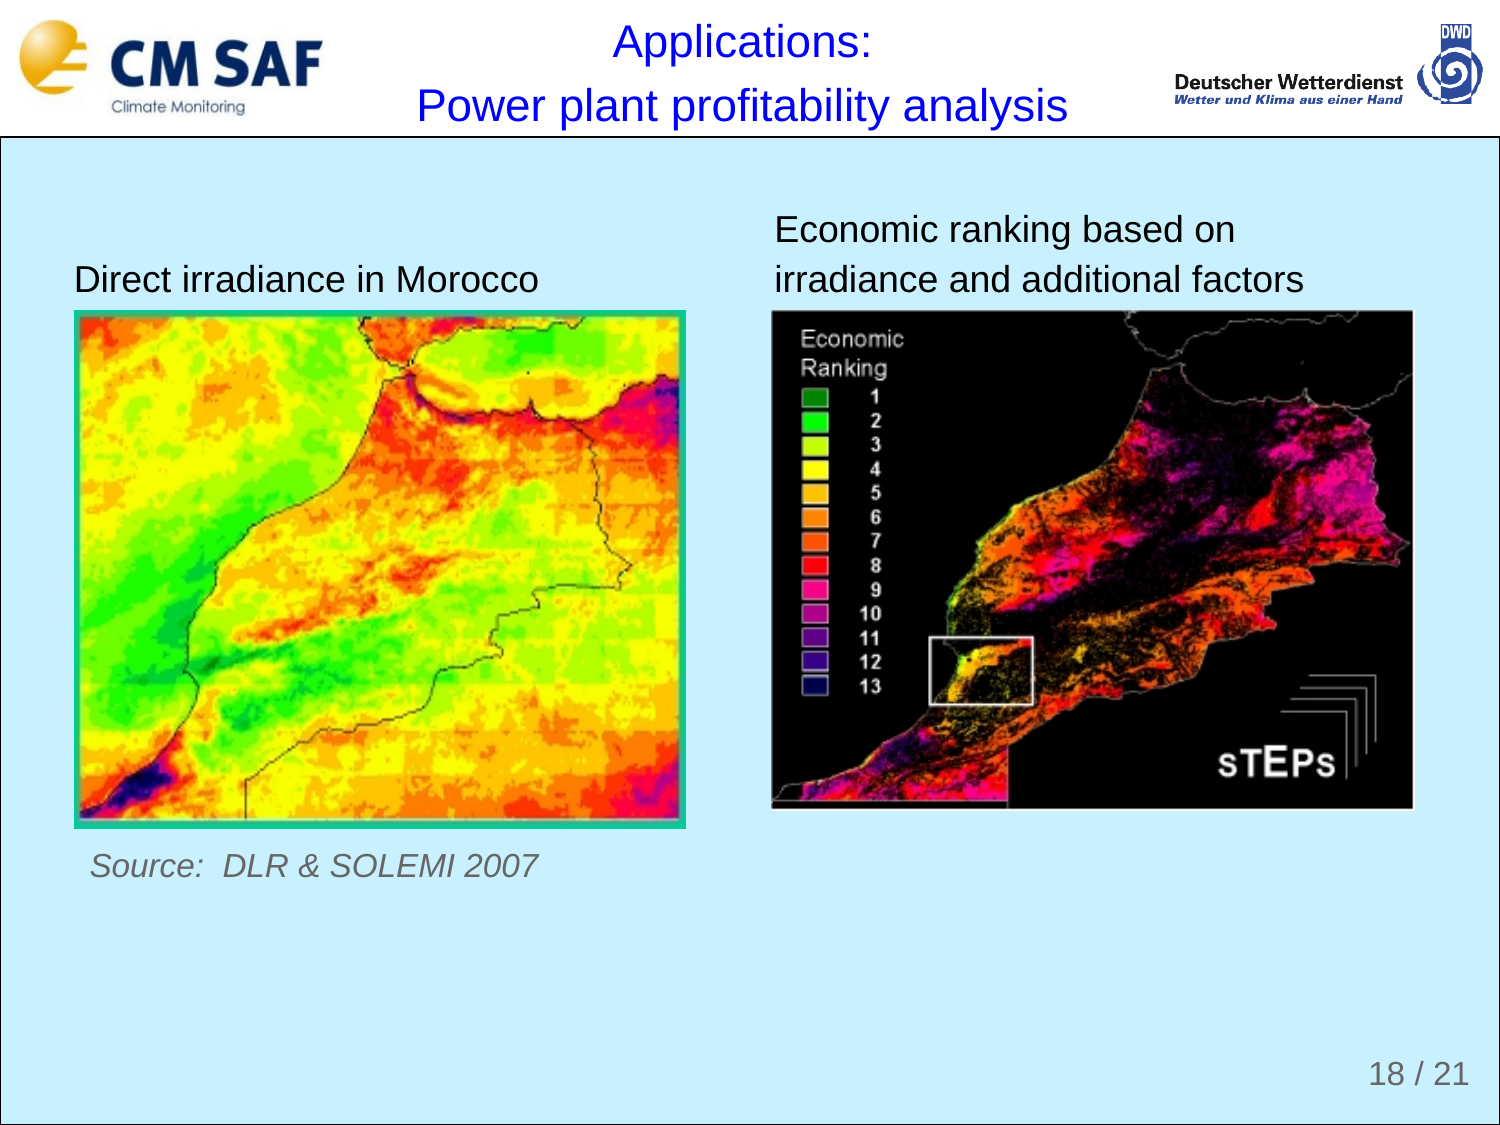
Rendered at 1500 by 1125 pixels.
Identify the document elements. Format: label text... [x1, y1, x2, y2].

text_box Source: DLR & SOLEMI 2007 [74, 826, 938, 897]
picture [1175, 24, 1483, 104]
text_box Applications: Power plant profitability analysis [313, 2, 1172, 81]
picture [17, 19, 325, 117]
picture [74, 310, 686, 826]
picture [771, 310, 1415, 811]
text_box Economic ranking based on irradiance and additional factors [759, 192, 1398, 308]
text_box Direct irradiance in Morocco [59, 242, 697, 308]
